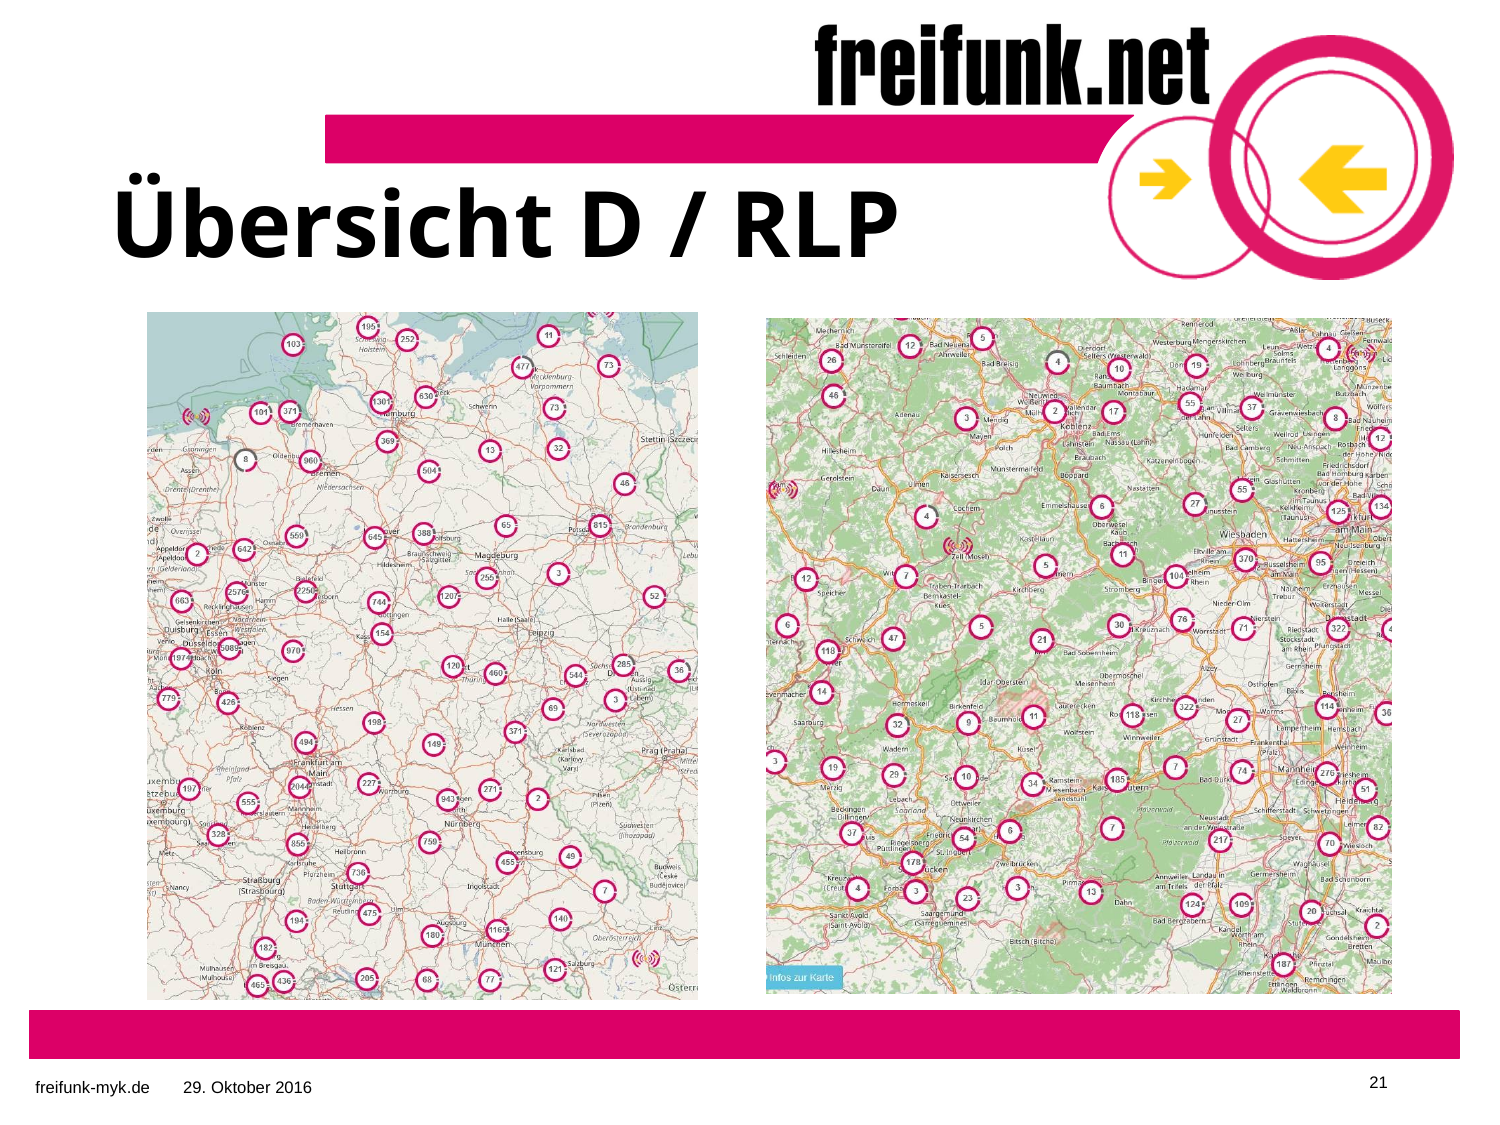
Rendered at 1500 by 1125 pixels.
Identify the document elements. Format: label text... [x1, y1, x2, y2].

picture [766, 318, 1392, 994]
picture [147, 312, 698, 1000]
title Übersicht D / RLP [110, 160, 1093, 282]
picture [816, 24, 1454, 280]
